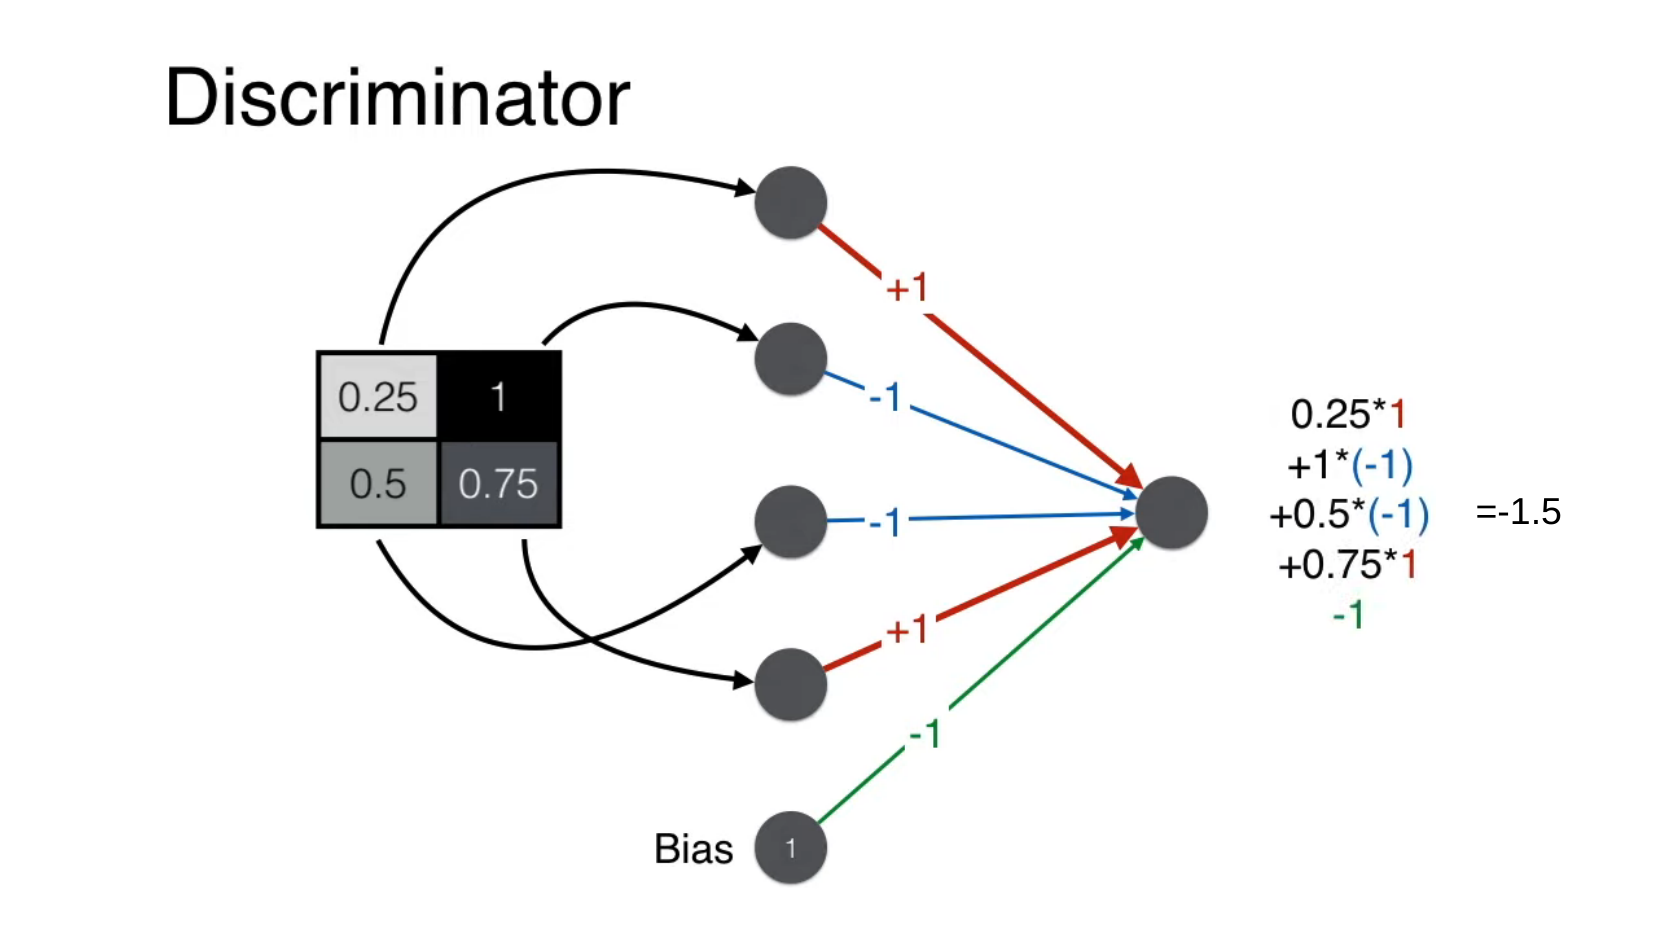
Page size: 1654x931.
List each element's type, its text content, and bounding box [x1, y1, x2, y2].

text_box =-1.5 [1460, 482, 1578, 540]
picture [159, 60, 1436, 889]
